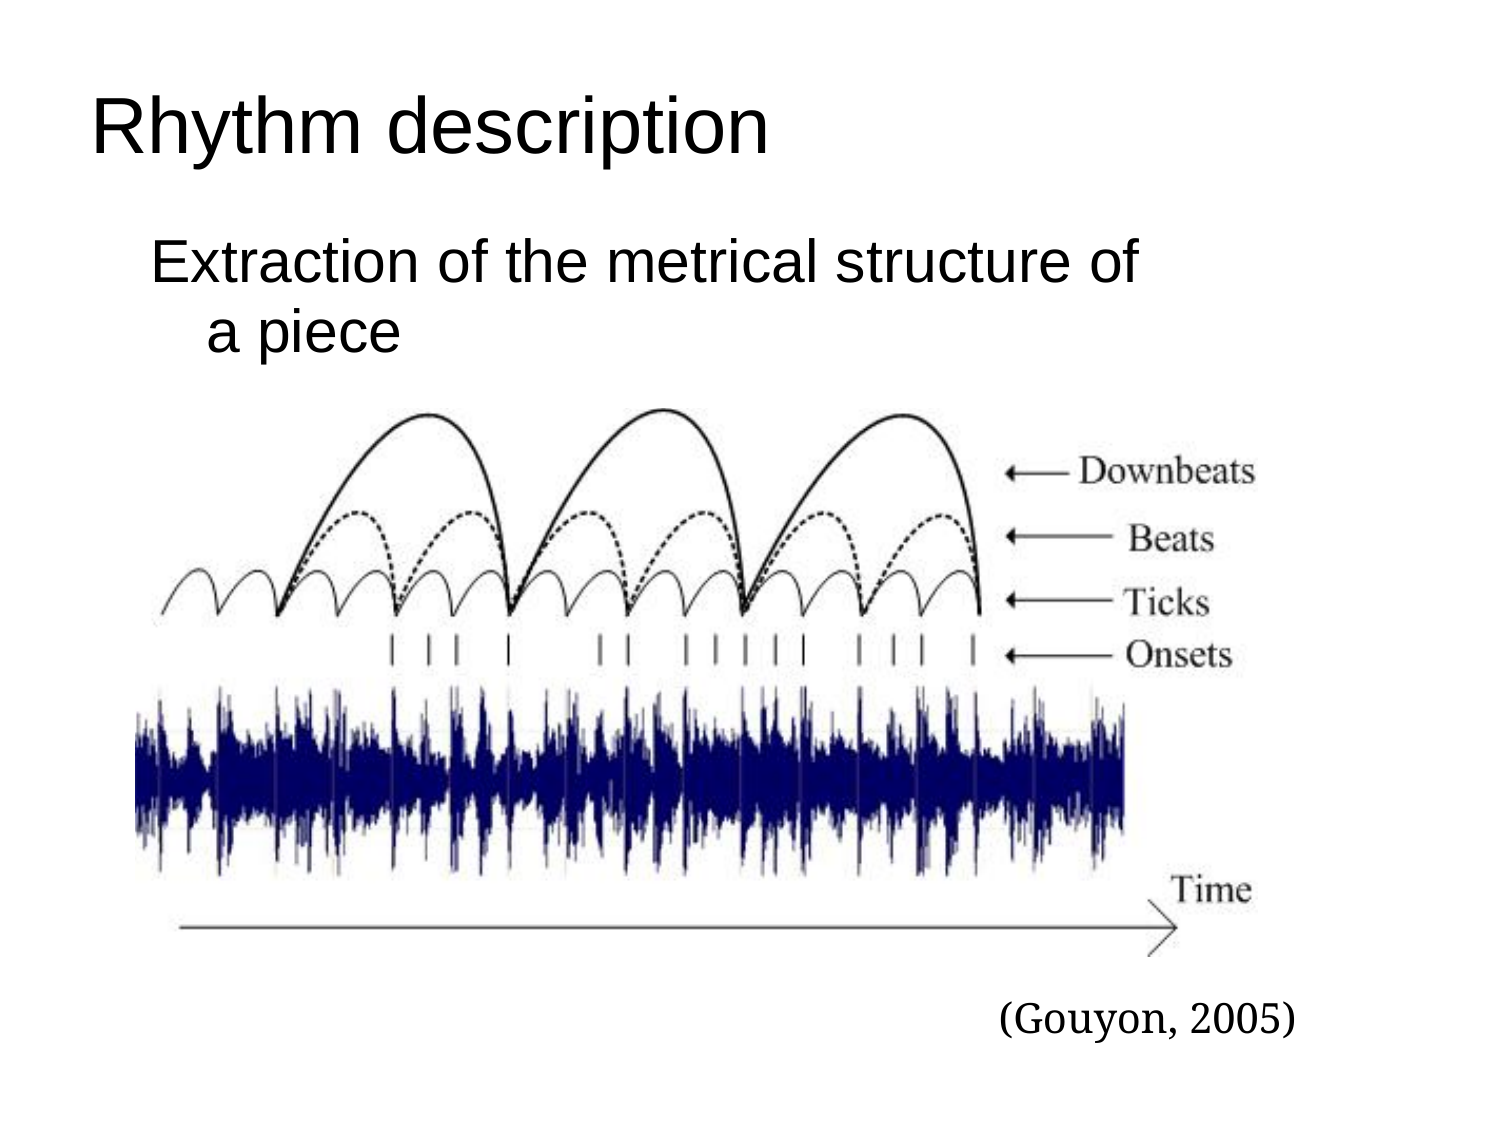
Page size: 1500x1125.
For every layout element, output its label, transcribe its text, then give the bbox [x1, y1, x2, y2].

list Extraction of the metrical structure of a piece [64, 219, 1187, 375]
picture [135, 408, 1258, 957]
text_box (Gouyon, 2005) [984, 986, 1308, 1049]
title Rhythm description [47, 0, 1471, 241]
